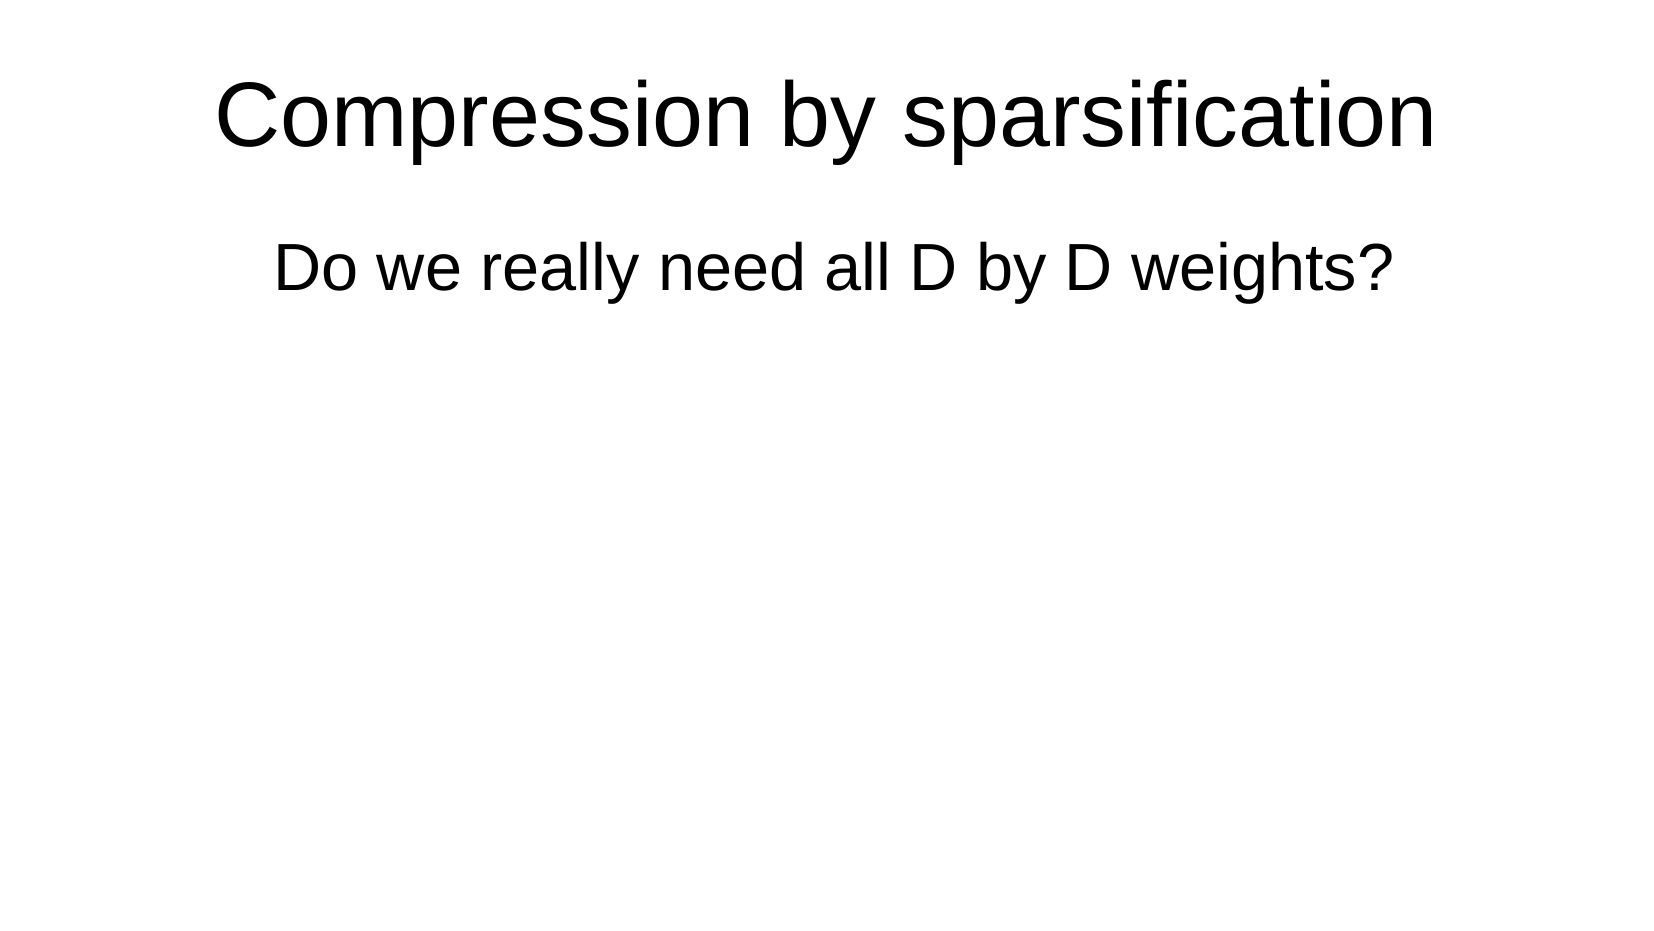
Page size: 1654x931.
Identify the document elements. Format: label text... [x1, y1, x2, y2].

title Compression by sparsification [82, 37, 1571, 193]
subtitle Do we really need all D by D weights? [200, 158, 1469, 376]
